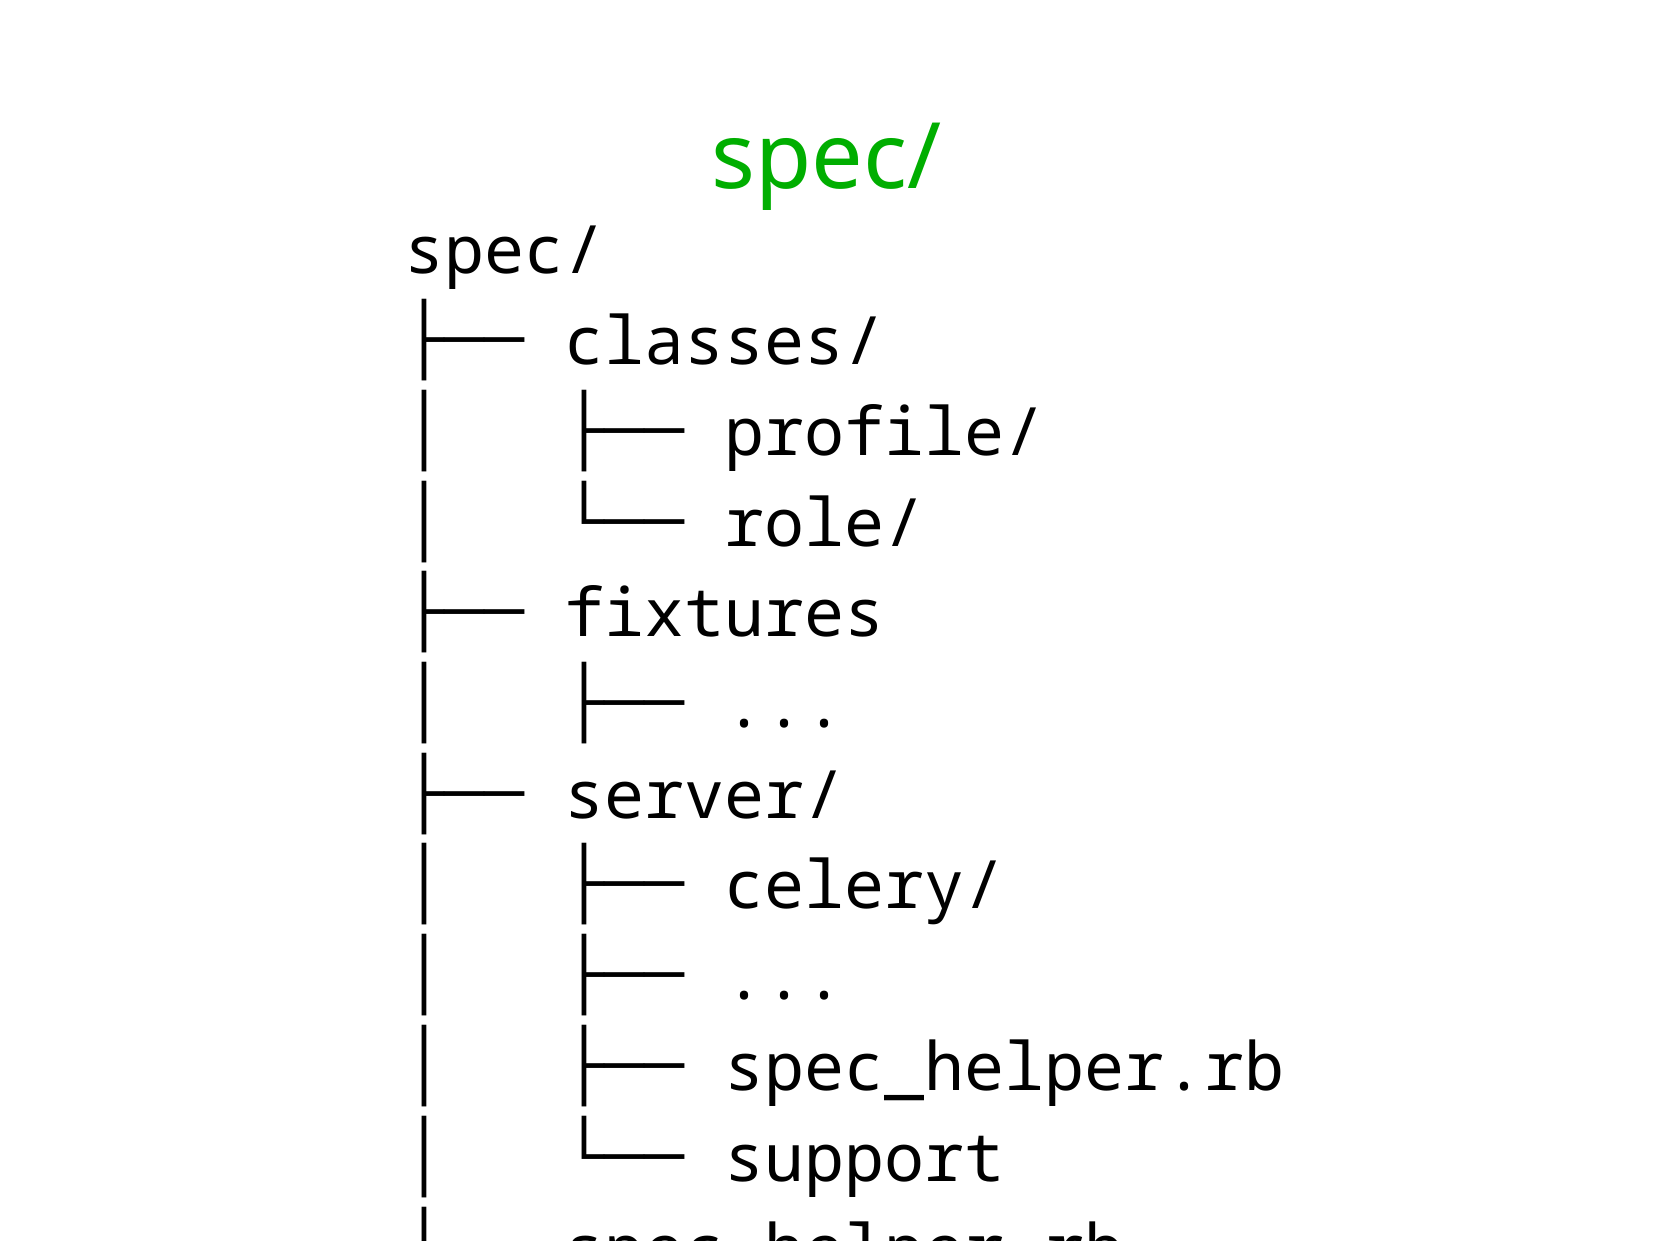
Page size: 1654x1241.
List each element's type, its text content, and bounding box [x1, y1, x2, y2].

title spec/ [82, 49, 1571, 257]
text_box spec/ ├── classes/ │ ├── profile/ │ └── role/ ├── fixtures │ ├── ... ├── server/ │ ├── celery/ │ ├── ... │ ├── spec_helper.rb │ └── support ├── spec_helper.rb └── support/ [390, 195, 1306, 1218]
